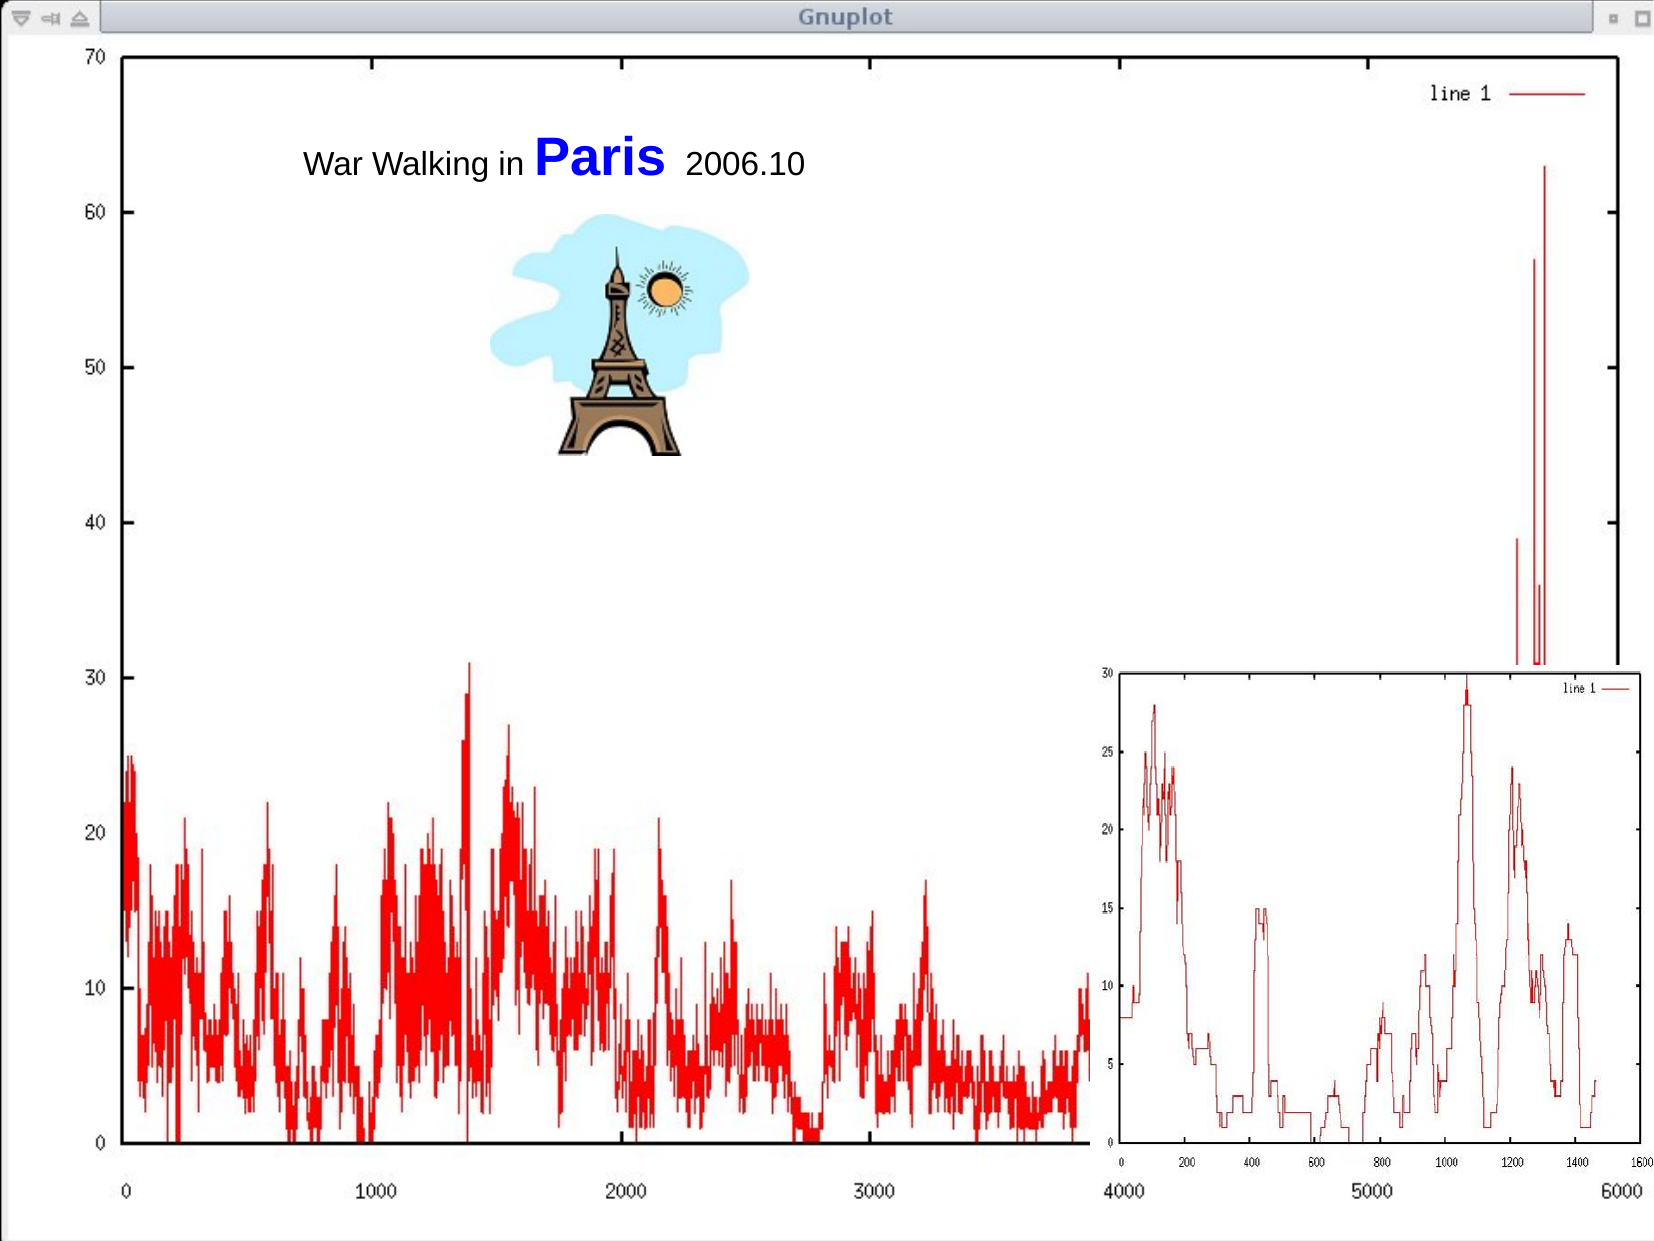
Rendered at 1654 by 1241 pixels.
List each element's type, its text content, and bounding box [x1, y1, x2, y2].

text_box War Walking in Paris 2006.10 [288, 118, 821, 195]
picture [0, 0, 1654, 1241]
